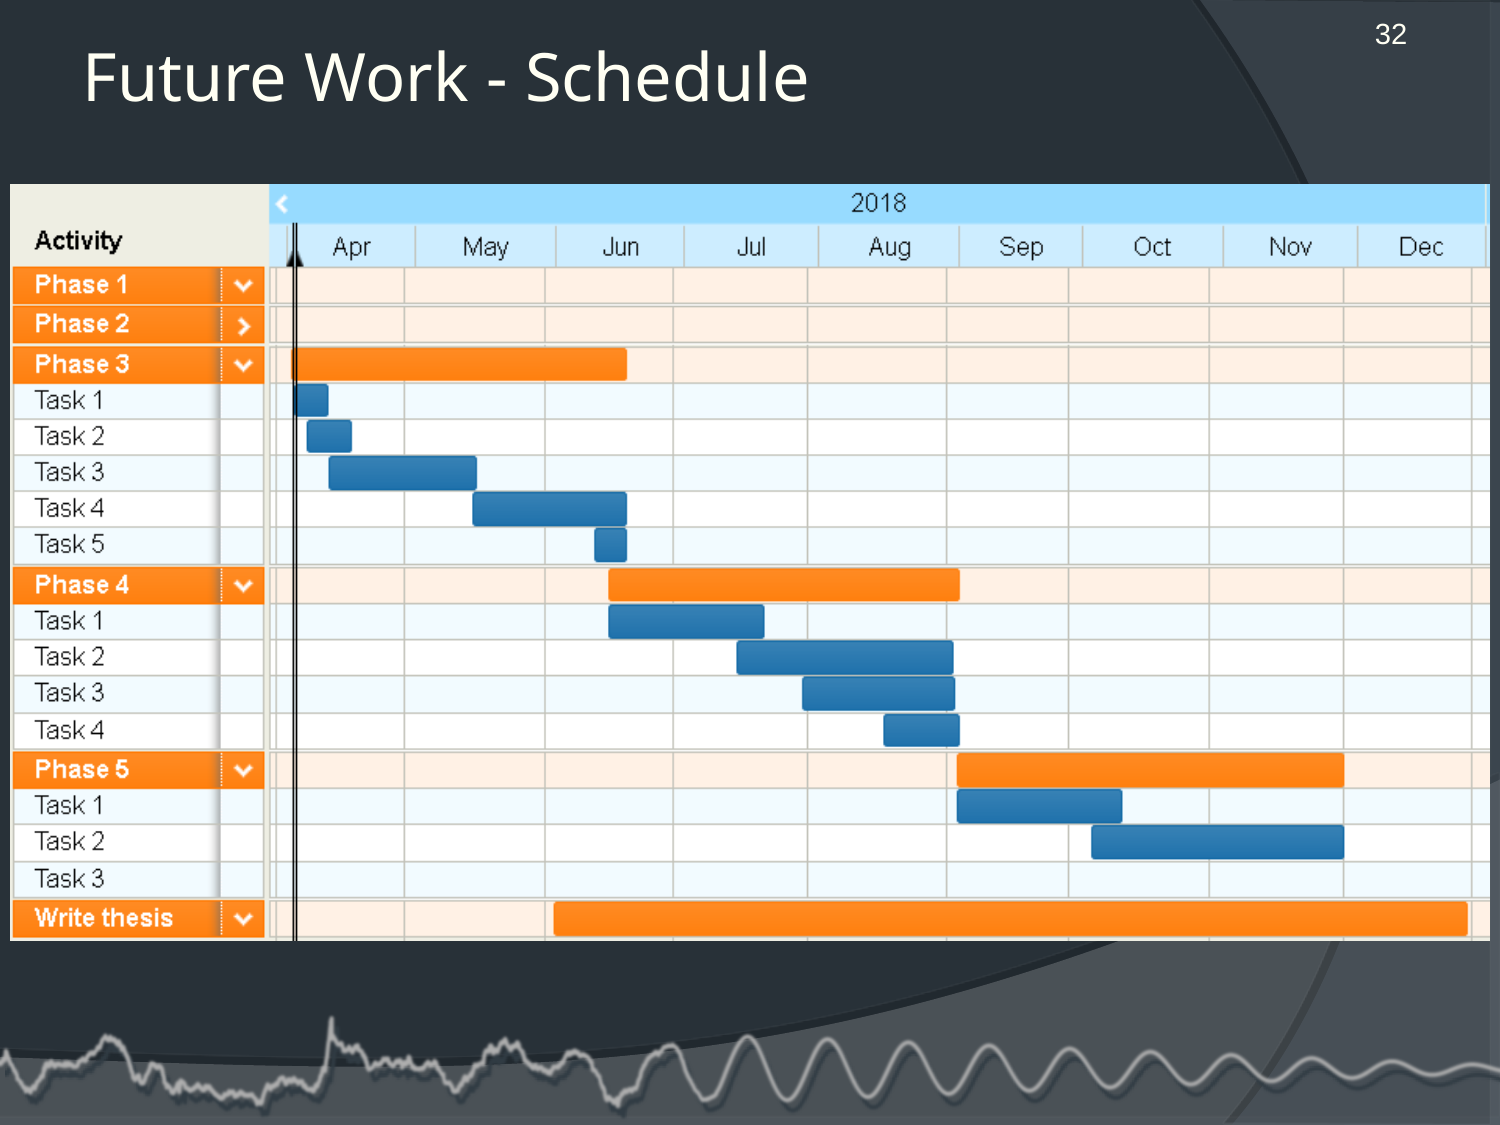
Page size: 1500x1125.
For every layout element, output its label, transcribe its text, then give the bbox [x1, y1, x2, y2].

title Future Work - Schedule [75, 24, 1426, 125]
text_box <number> [1374, 0, 1500, 60]
picture [0, 987, 1500, 1125]
picture [10, 184, 1490, 941]
